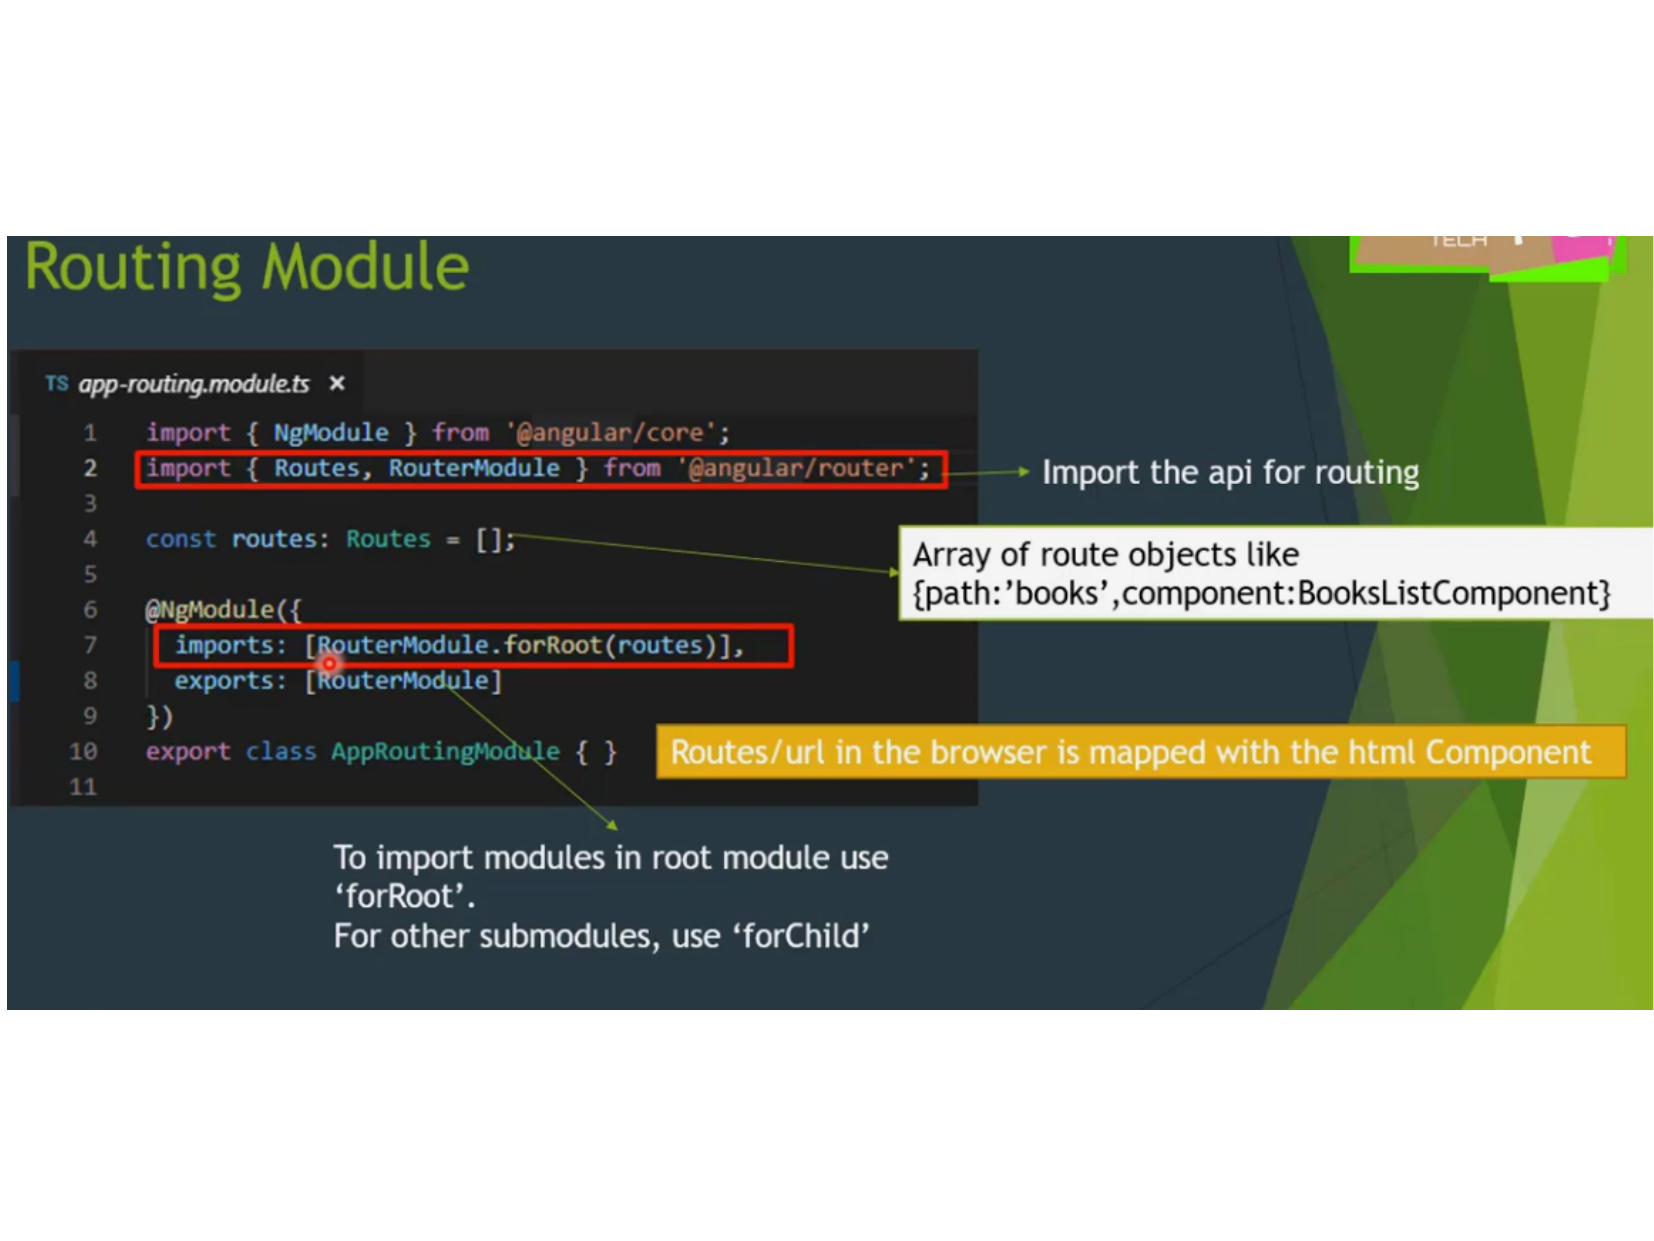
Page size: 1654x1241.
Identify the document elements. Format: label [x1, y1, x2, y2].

picture [7, 236, 1654, 1010]
